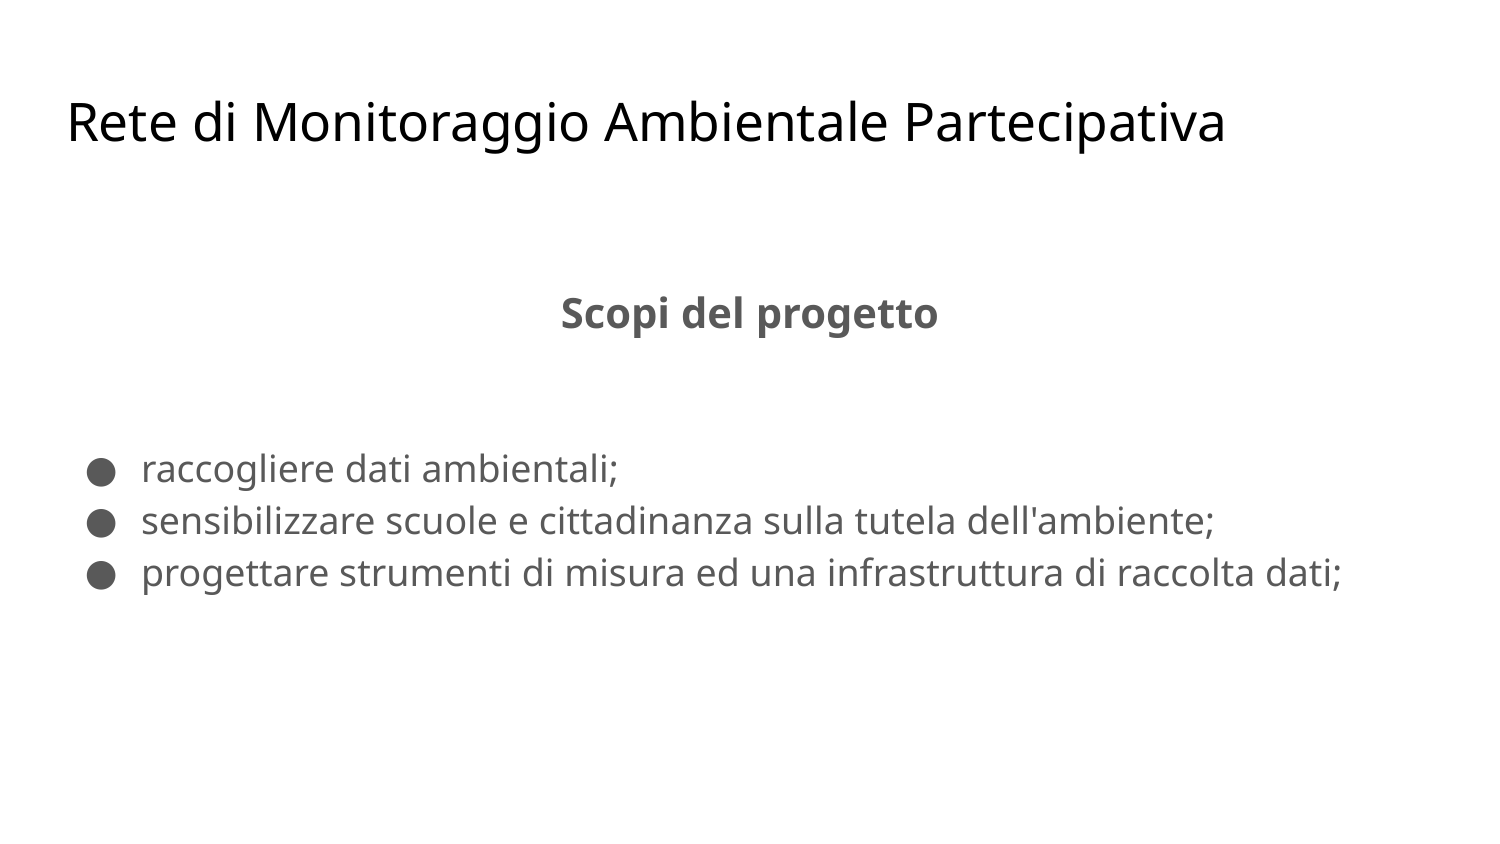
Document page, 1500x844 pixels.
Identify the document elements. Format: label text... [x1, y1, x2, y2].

title Rete di Monitoraggio Ambientale Partecipativa [51, 72, 1449, 167]
list Scopi del progetto raccogliere dati ambientali; sensibilizzare scuole e cittadinanza sulla tutela dell'ambiente; progettare strumenti di misura ed una infrastruttura di raccolta dati; [51, 189, 1449, 750]
